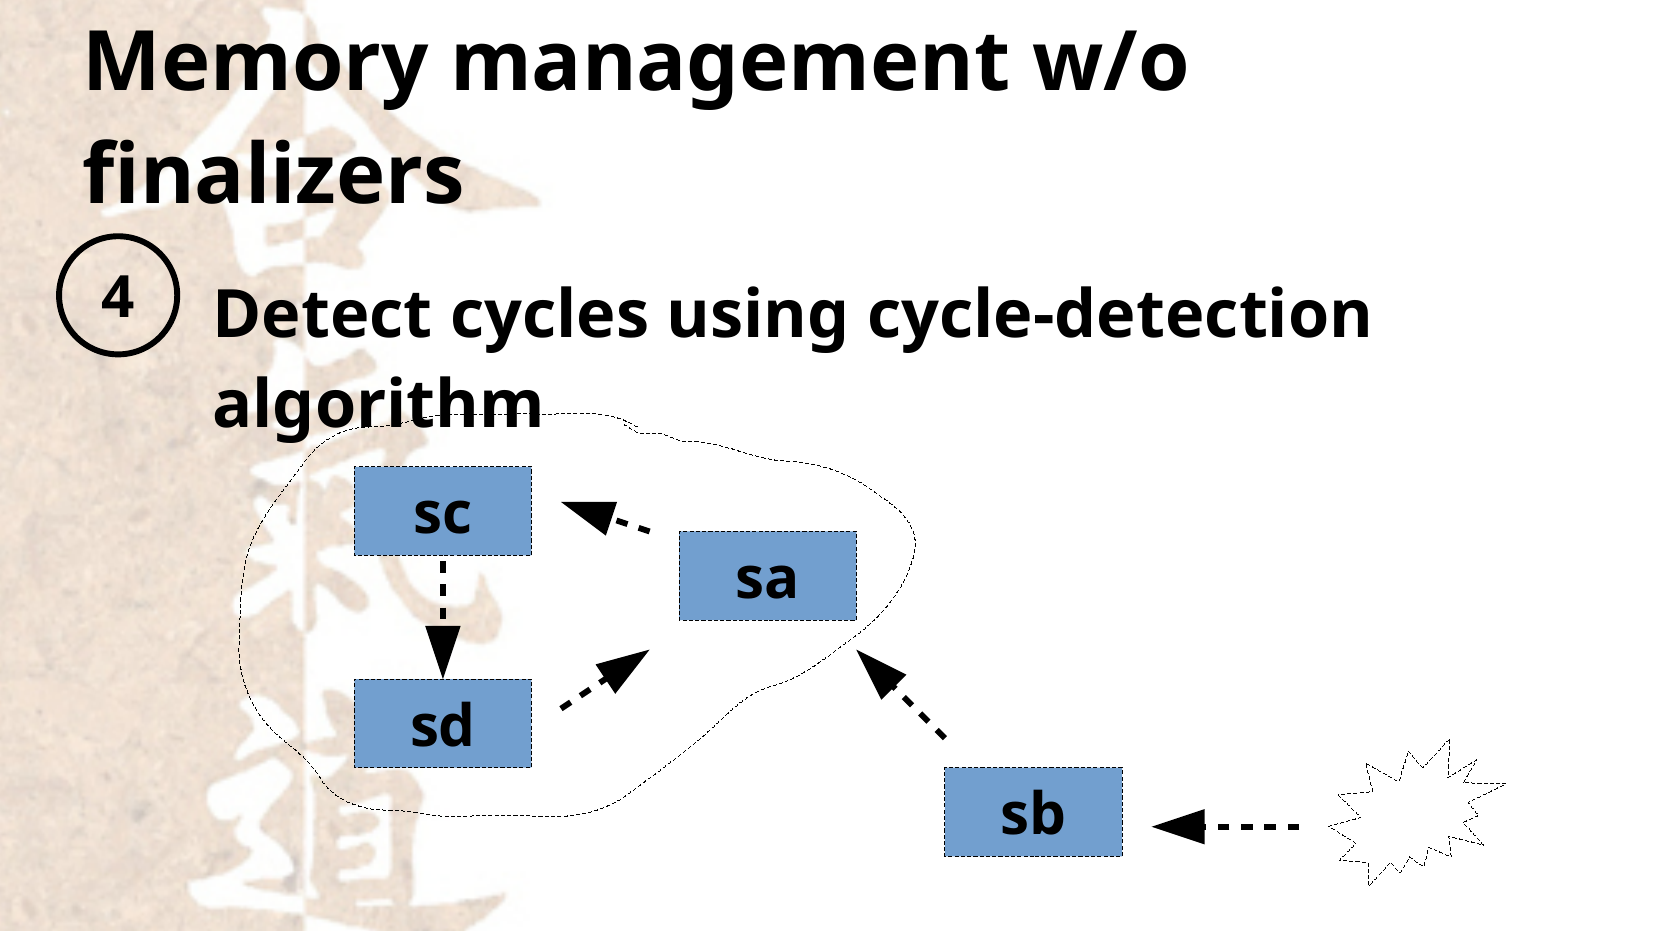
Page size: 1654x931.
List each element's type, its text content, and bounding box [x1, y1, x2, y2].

text_box 4 [59, 236, 177, 355]
text_box sa [679, 531, 857, 621]
text_box sb [944, 767, 1123, 857]
text_box sd [354, 679, 532, 768]
picture [0, 0, 1654, 931]
text_box sc [354, 466, 532, 556]
title Memory management w/o finalizers [82, 37, 1571, 193]
text_box Detect cycles using cycle-detection algorithm [177, 265, 1506, 467]
